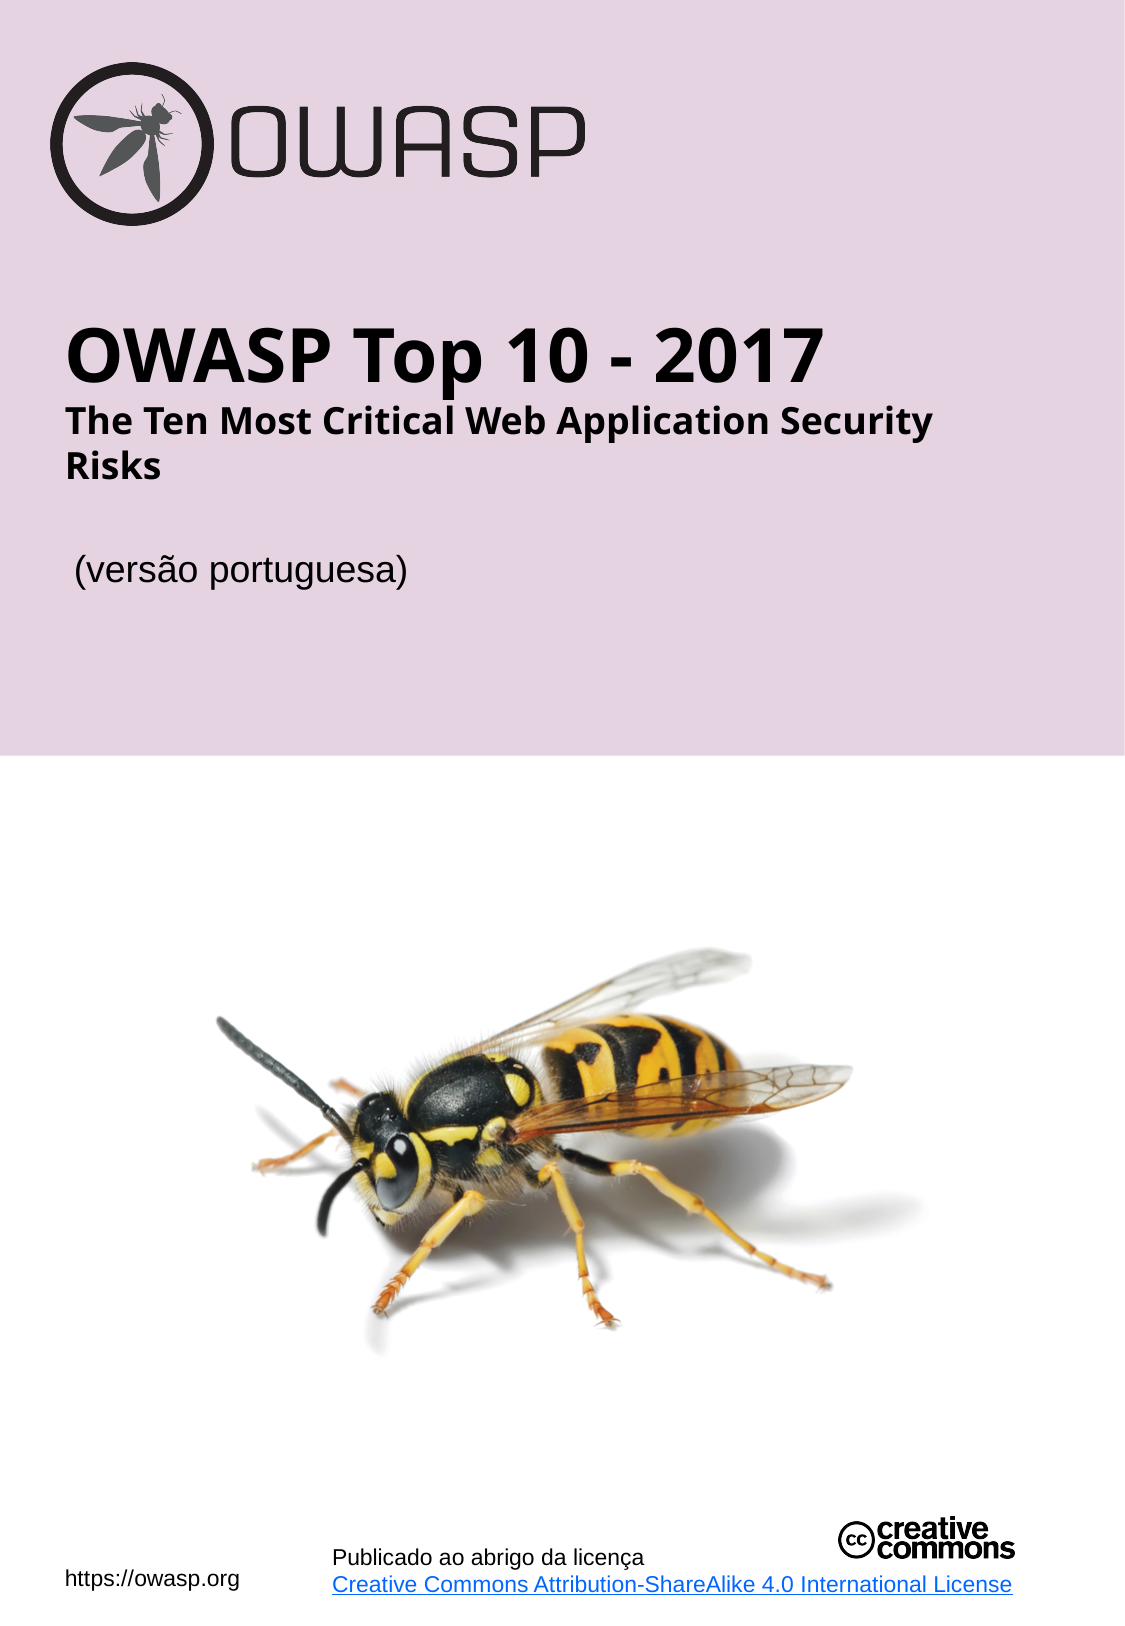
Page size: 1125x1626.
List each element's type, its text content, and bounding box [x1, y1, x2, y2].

text_box https://owasp.org [49, 1556, 318, 1599]
text_box (versão portuguesa) [59, 537, 461, 598]
text_box [0, 0, 1125, 756]
picture [838, 1516, 1015, 1534]
picture [162, 869, 963, 1403]
text_box OWASP Top 10 - 2017 The Ten Most Critical Web Application Security Risks [49, 299, 1038, 495]
picture [50, 62, 585, 226]
text_box Publicado ao abrigo da licença Creative Commons Attribution-ShareAlike 4.0 International License [317, 1534, 1038, 1605]
